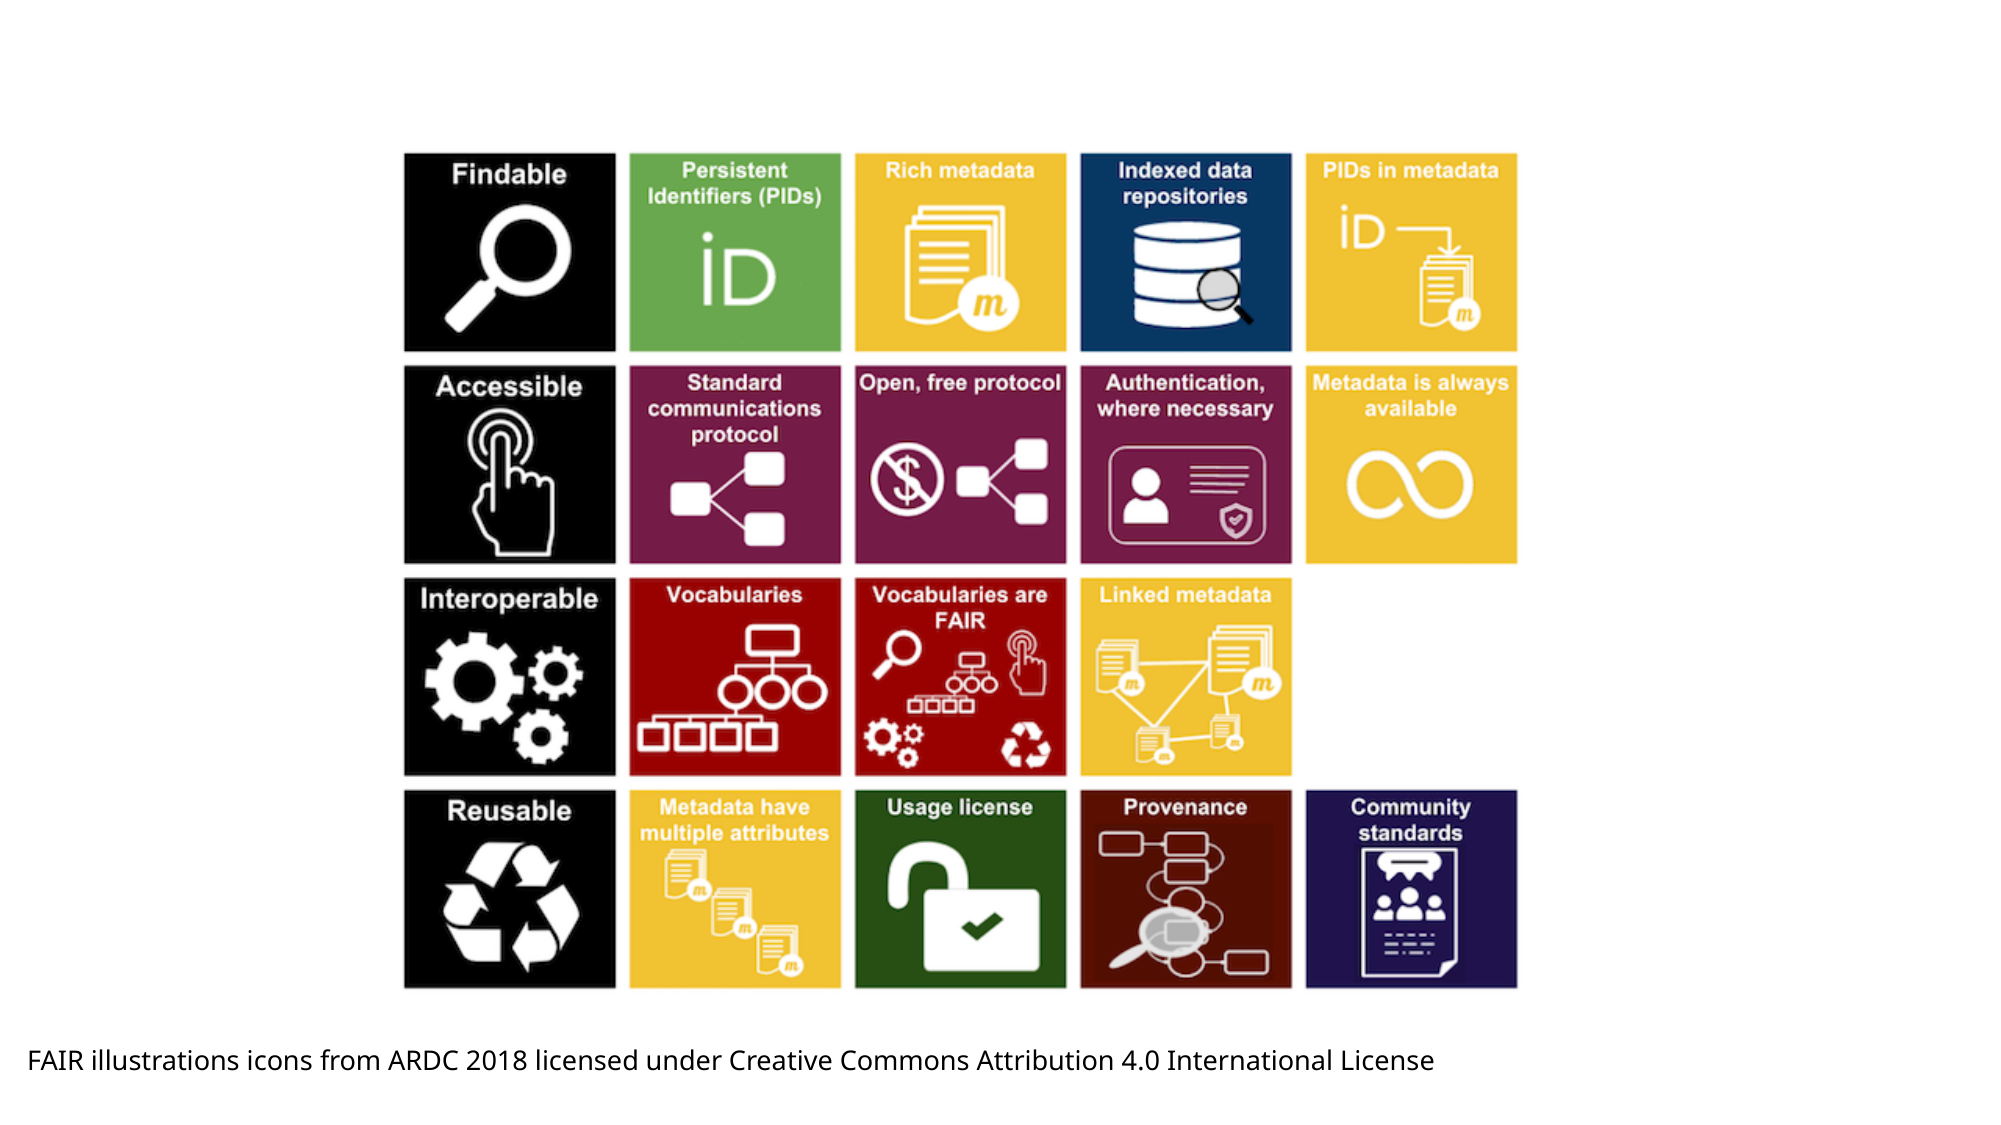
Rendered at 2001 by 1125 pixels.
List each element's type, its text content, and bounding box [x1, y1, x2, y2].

picture [397, 146, 1524, 1004]
text_box FAIR illustrations icons from ARDC 2018 licensed under Creative Commons Attribution 4.0 International License [12, 1028, 1548, 1125]
